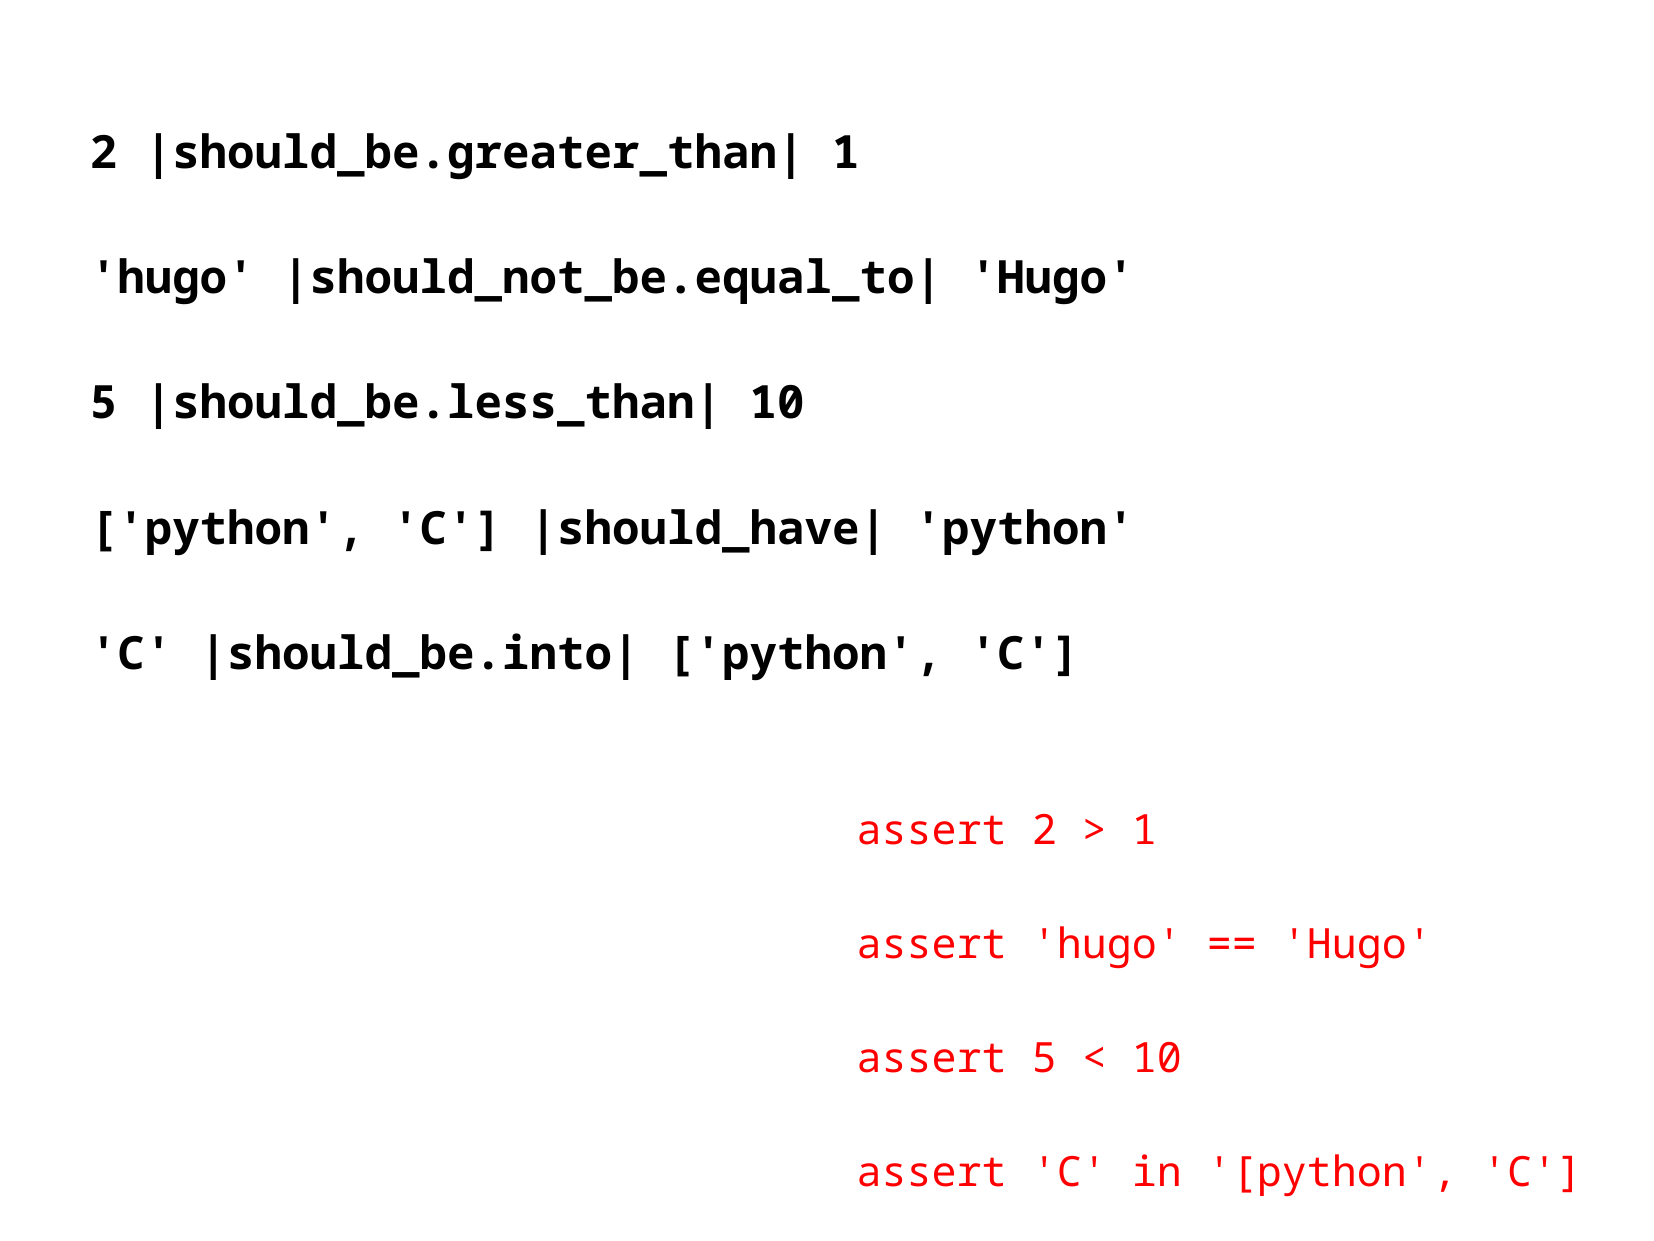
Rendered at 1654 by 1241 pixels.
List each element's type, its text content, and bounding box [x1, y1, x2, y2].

text_box 2 |should_be.greater_than| 1 'hugo' |should_not_be.equal_to| 'Hugo' 5 |should_be.less_than| 10 ['python', 'C'] |should_have| 'python' 'C' |should_be.into| ['python', 'C'] [75, 112, 1613, 676]
text_box assert 2 > 1 assert 'hugo' == 'Hugo' assert 5 < 10 assert 'C' in '[python', 'C'] [841, 792, 1604, 1147]
